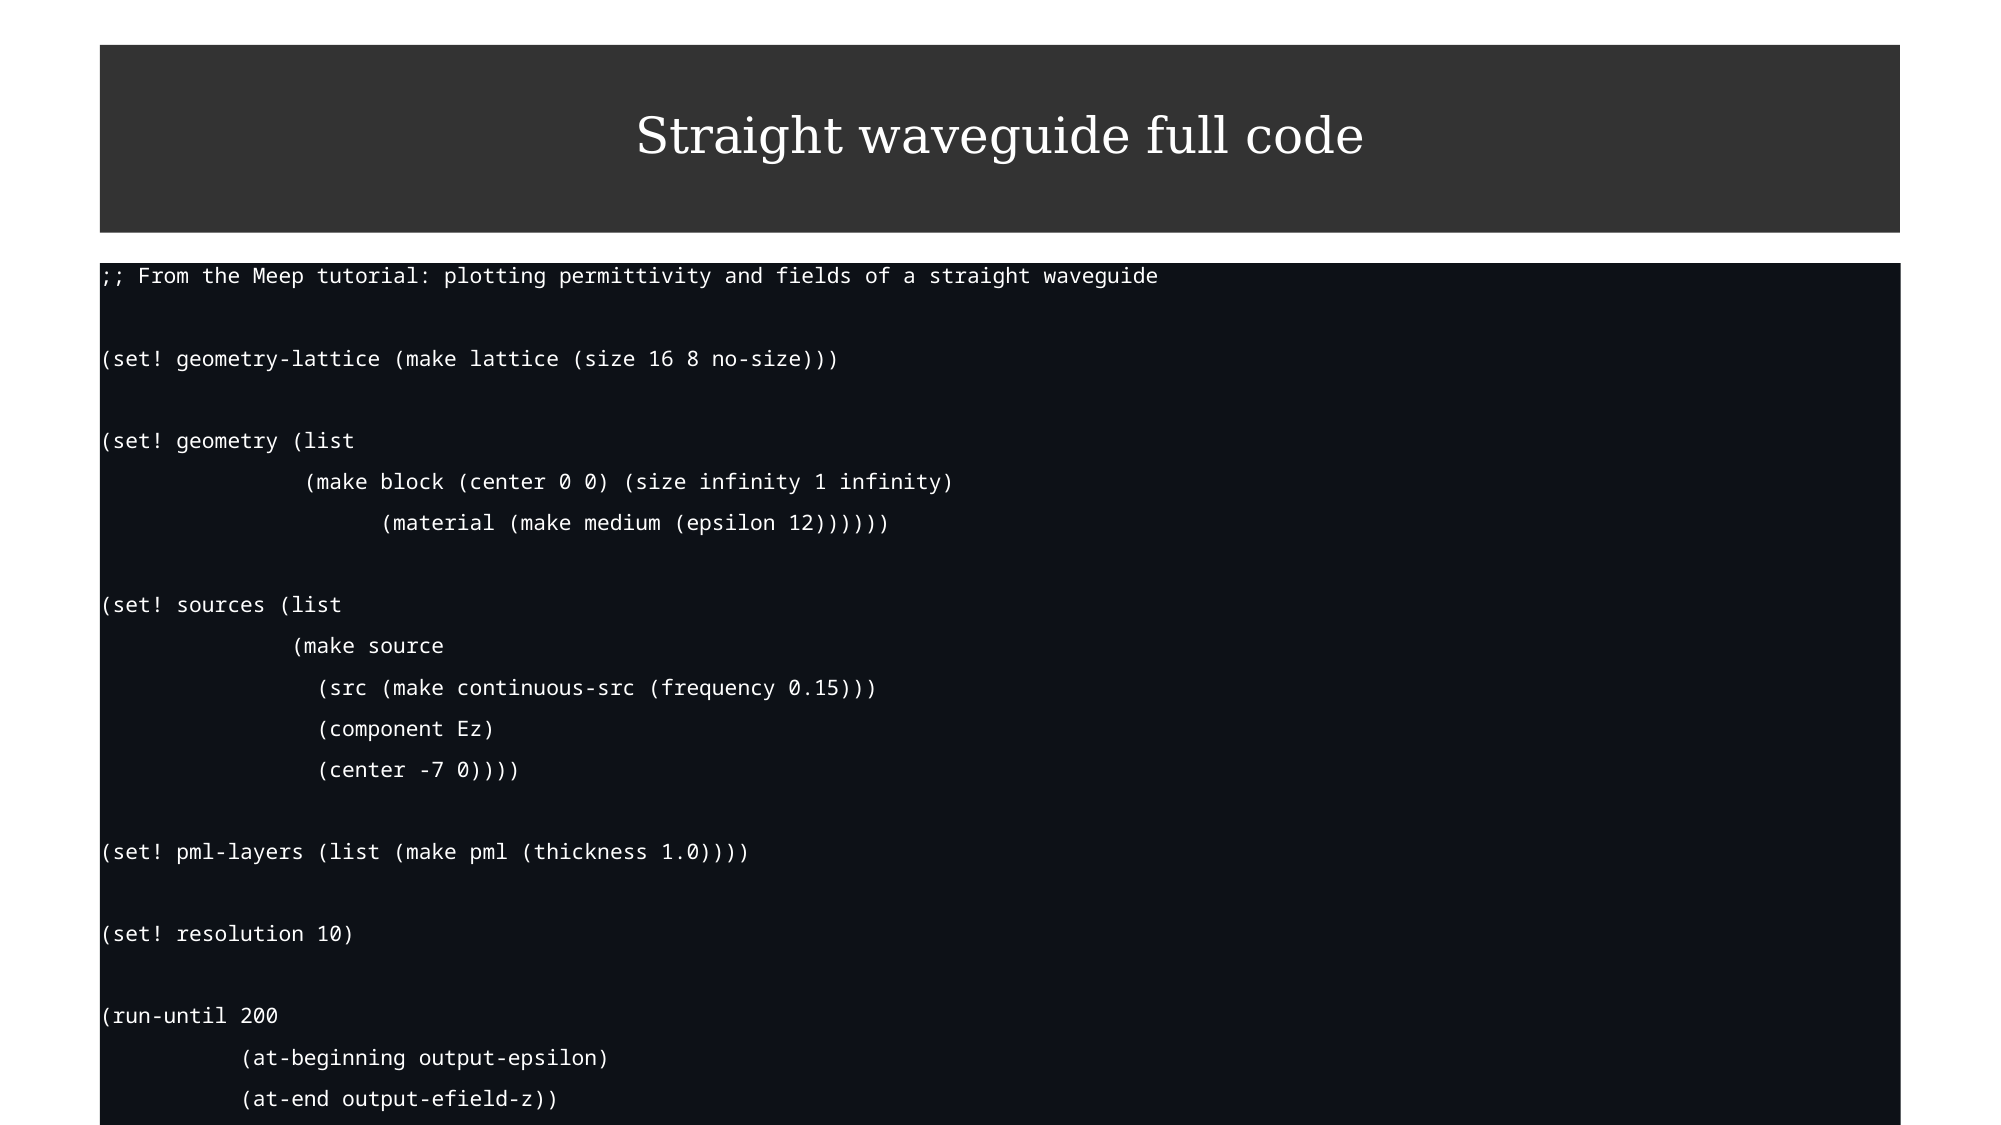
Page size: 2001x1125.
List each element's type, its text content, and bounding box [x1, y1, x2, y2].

title Straight waveguide full code [99, 44, 1900, 233]
list ;; From the Meep tutorial: plotting permittivity and fields of a straight waveguide (set! geometry-lattice (make lattice (size 16 8 no-size))) (set! geometry (list (make block (center 0 0) (size infinity 1 infinity) (material (make medium (epsilon 12)))))) (set! sources (list (make source (src (make continuous-src (frequency 0.15))) (component Ez) (center -7 0)))) (set! pml-layers (list (make pml (thickness 1.0)))) (set! resolution 10) (run-until 200 (at-beginning output-epsilon) (at-end output-efield-z)) [99, 263, 1901, 1125]
